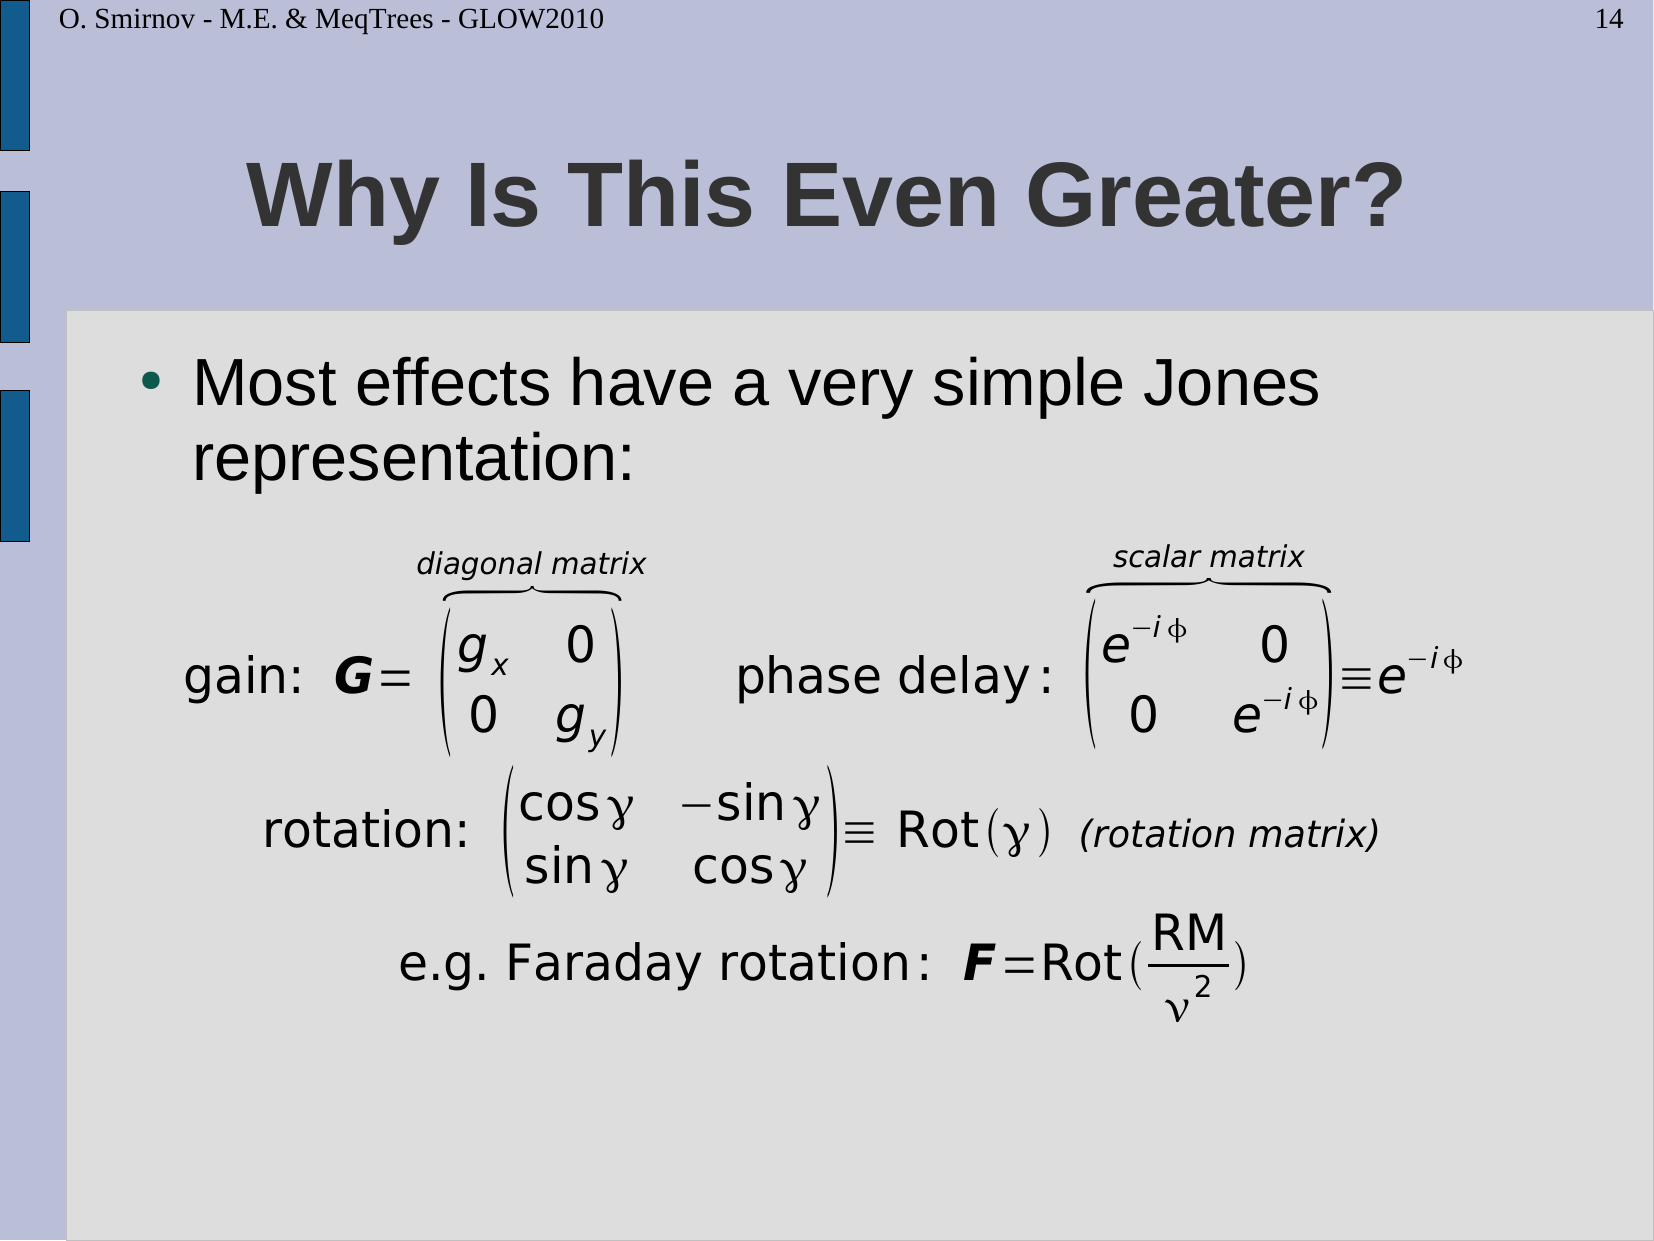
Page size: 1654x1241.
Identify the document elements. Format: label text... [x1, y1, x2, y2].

chart [177, 538, 1470, 1093]
title Why Is This Even Greater? [121, 91, 1534, 299]
list Most effects have a very simple Jones representation: [121, 344, 1534, 562]
